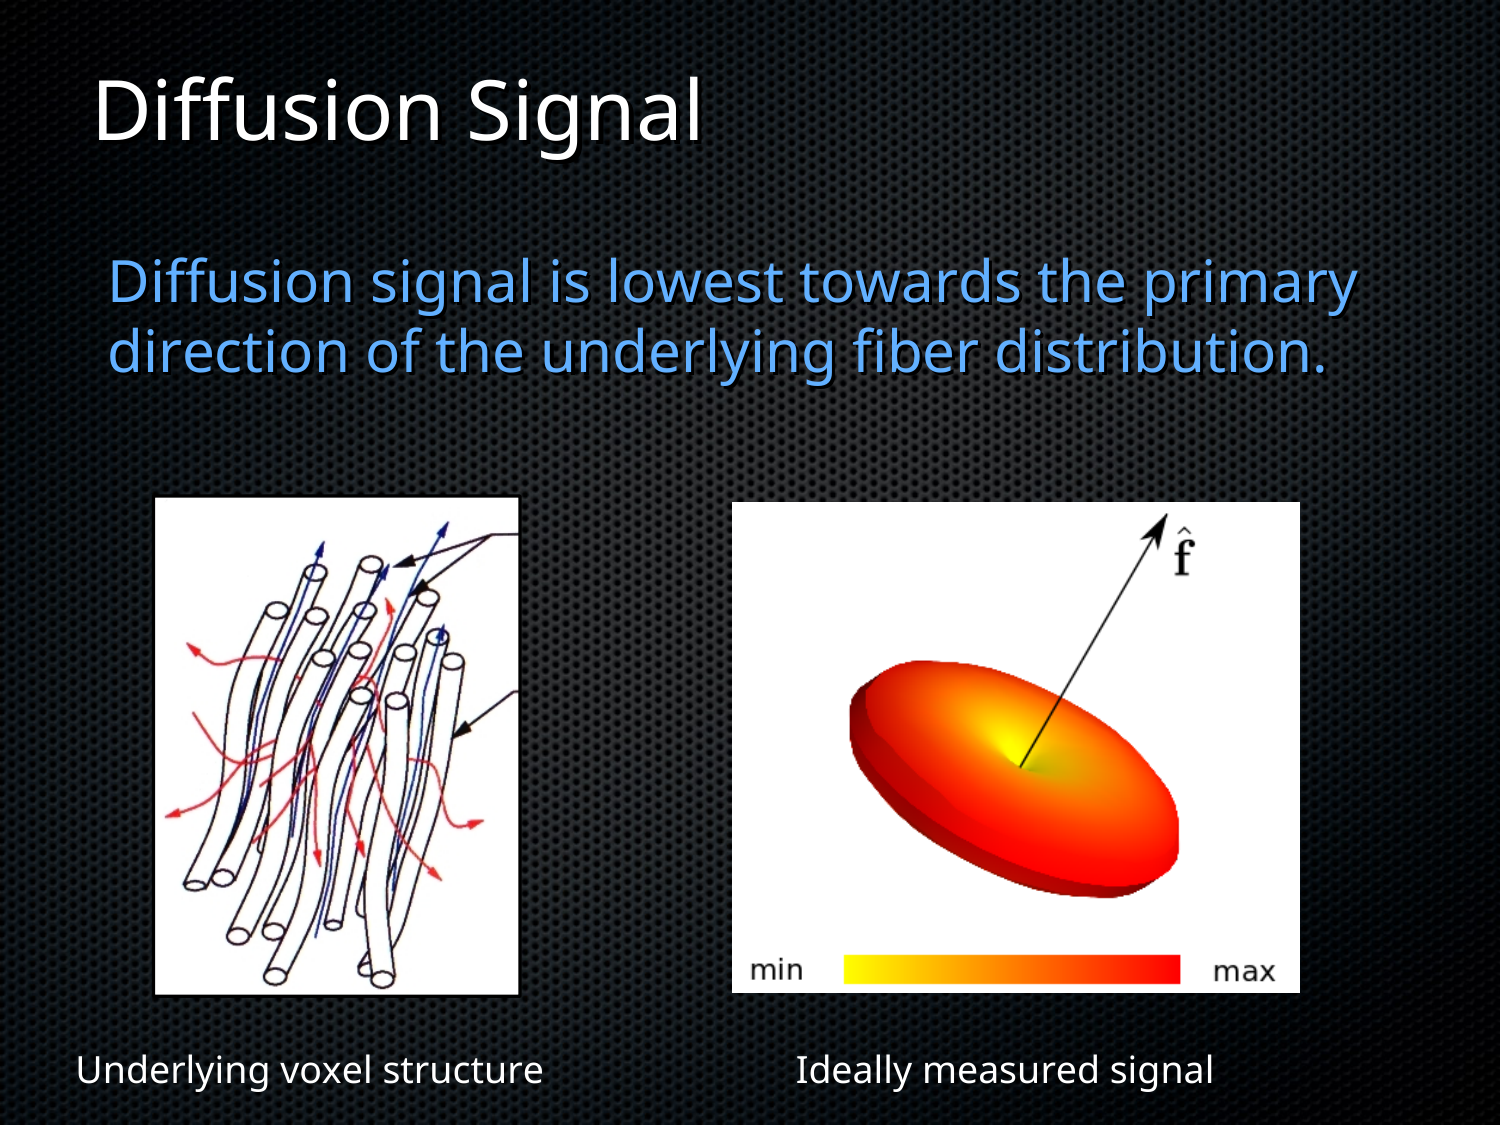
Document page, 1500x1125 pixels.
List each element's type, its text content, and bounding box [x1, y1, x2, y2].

title Diffusion Signal [82, 35, 1387, 166]
picture [0, 0, 1500, 1125]
text_box Underlying voxel structure [60, 1038, 588, 1099]
list Diffusion signal is lowest towards the primary direction of the underlying fiber distribution. [99, 236, 1404, 935]
text_box Ideally measured signal [781, 1038, 1257, 1099]
